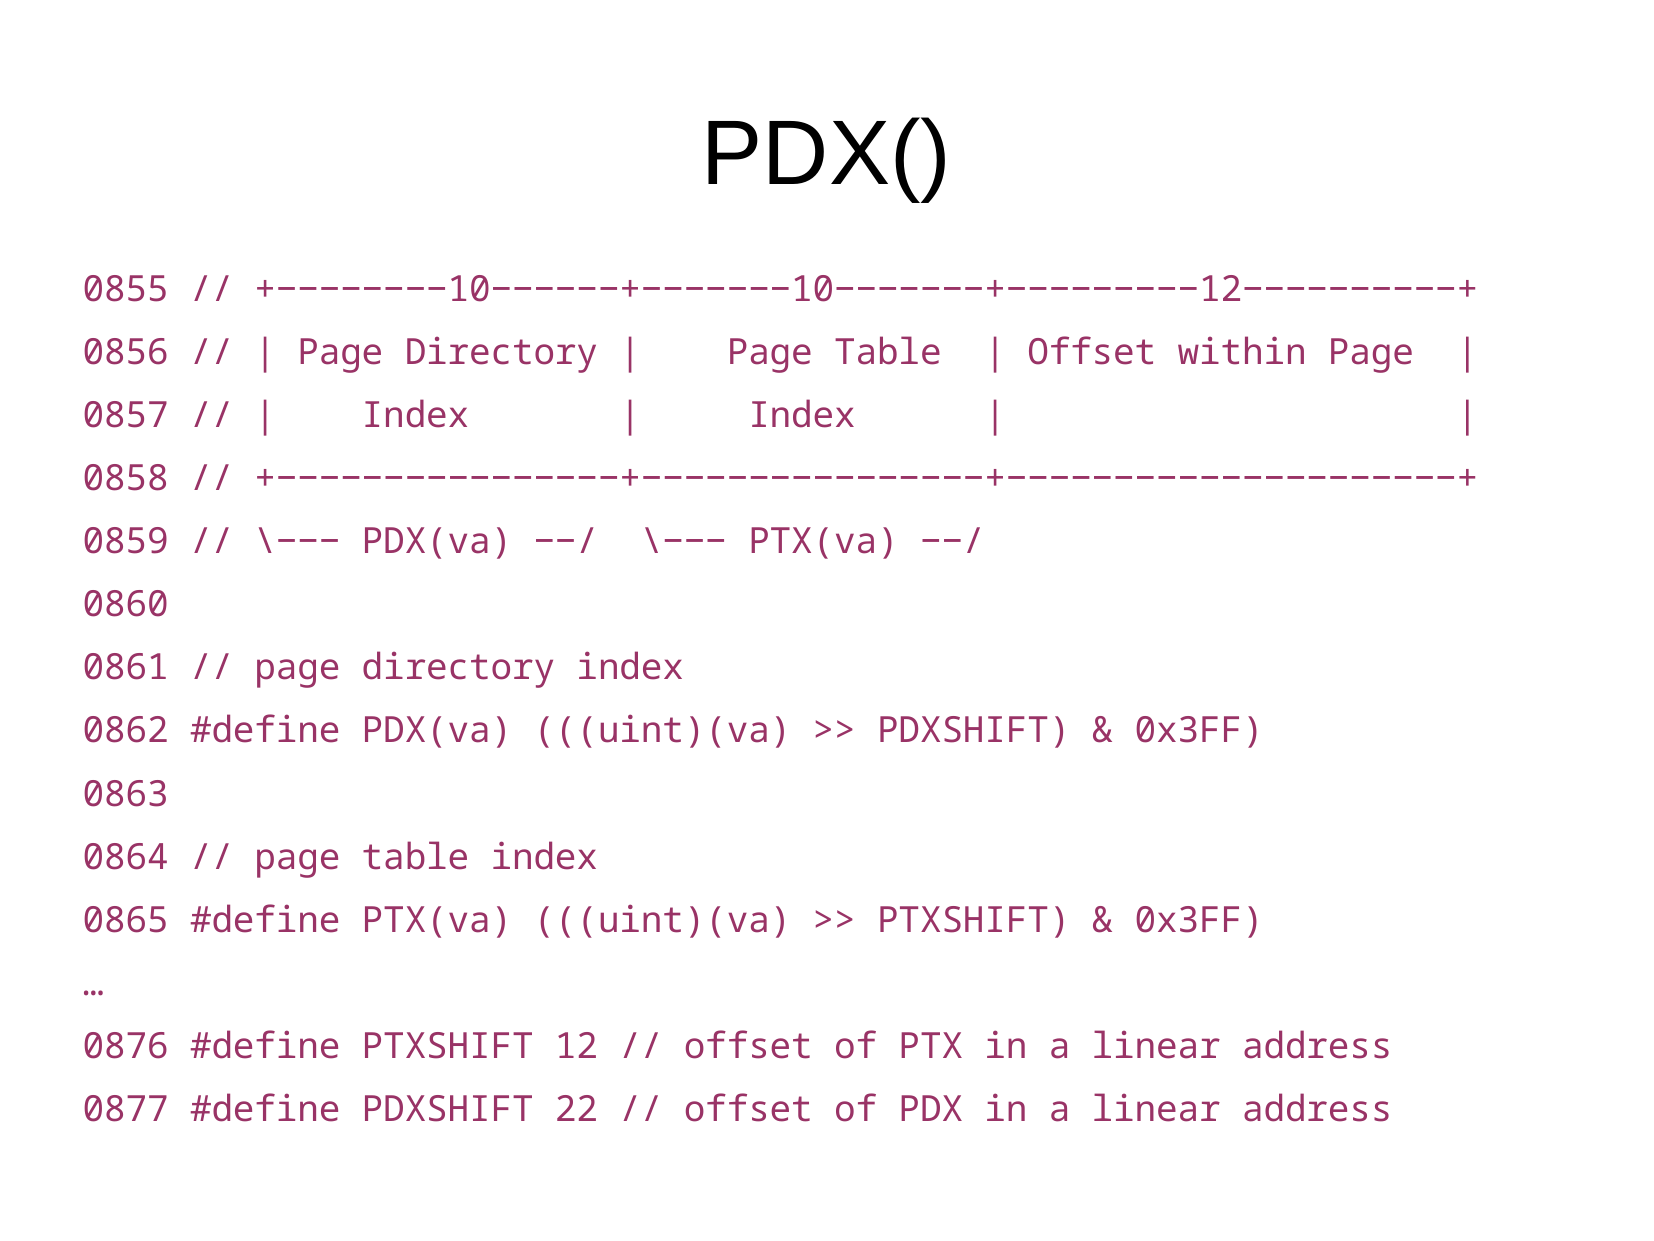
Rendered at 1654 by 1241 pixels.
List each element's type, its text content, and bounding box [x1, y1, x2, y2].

title PDX() [82, 49, 1571, 257]
list 0855 // +−−−−−−−−10−−−−−−+−−−−−−−10−−−−−−−+−−−−−−−−−12−−−−−−−−−−+ 0856 // | Page Directory | Page Table | Offset within Page | 0857 // | Index | Index | | 0858 // +−−−−−−−−−−−−−−−−+−−−−−−−−−−−−−−−−+−−−−−−−−−−−−−−−−−−−−−+ 0859 // \−−− PDX(va) −−/ \−−− PTX(va) −−/ 0860 0861 // page directory index 0862 #define PDX(va) (((uint)(va) >> PDXSHIFT) & 0x3FF) 0863 0864 // page table index 0865 #define PTX(va) (((uint)(va) >> PTXSHIFT) & 0x3FF) … 0876 #define PTXSHIFT 12 // offset of PTX in a linear address 0877 #define PDXSHIFT 22 // offset of PDX in a linear address [82, 262, 1571, 1163]
